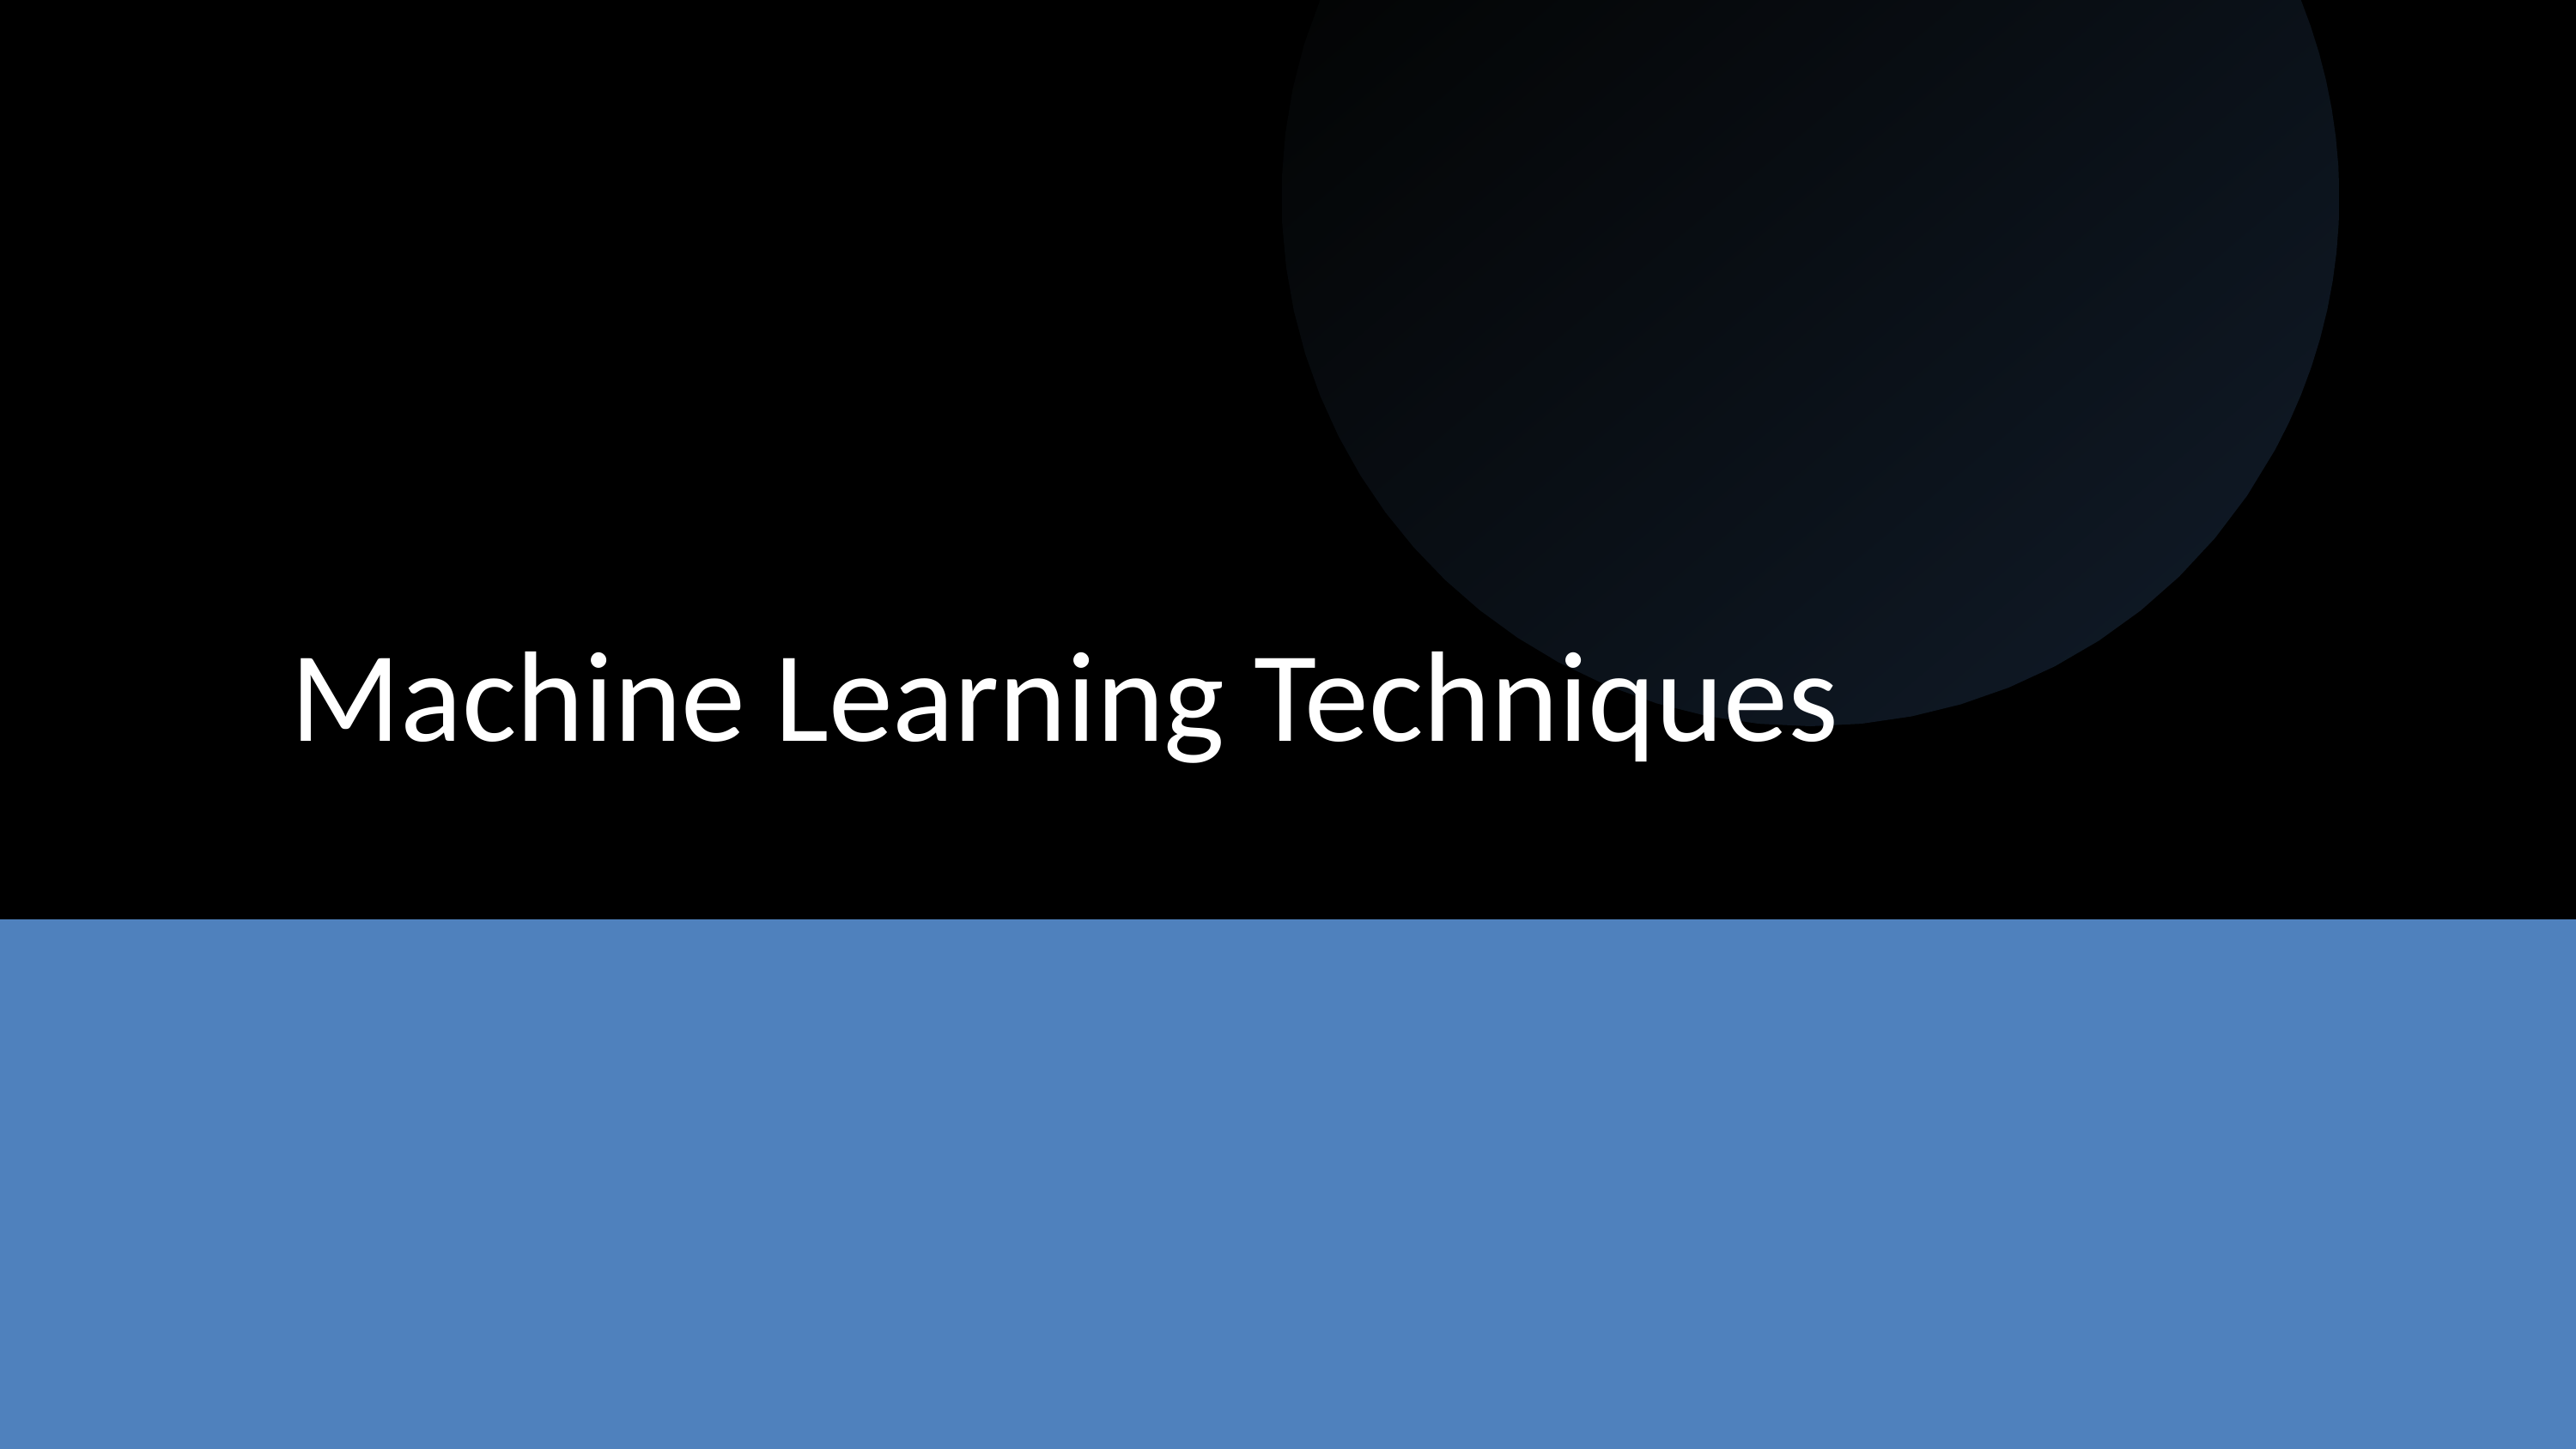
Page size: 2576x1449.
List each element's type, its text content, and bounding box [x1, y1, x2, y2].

text_box [0, 0, 2576, 1449]
title Machine Learning Techniques [277, 155, 2403, 774]
